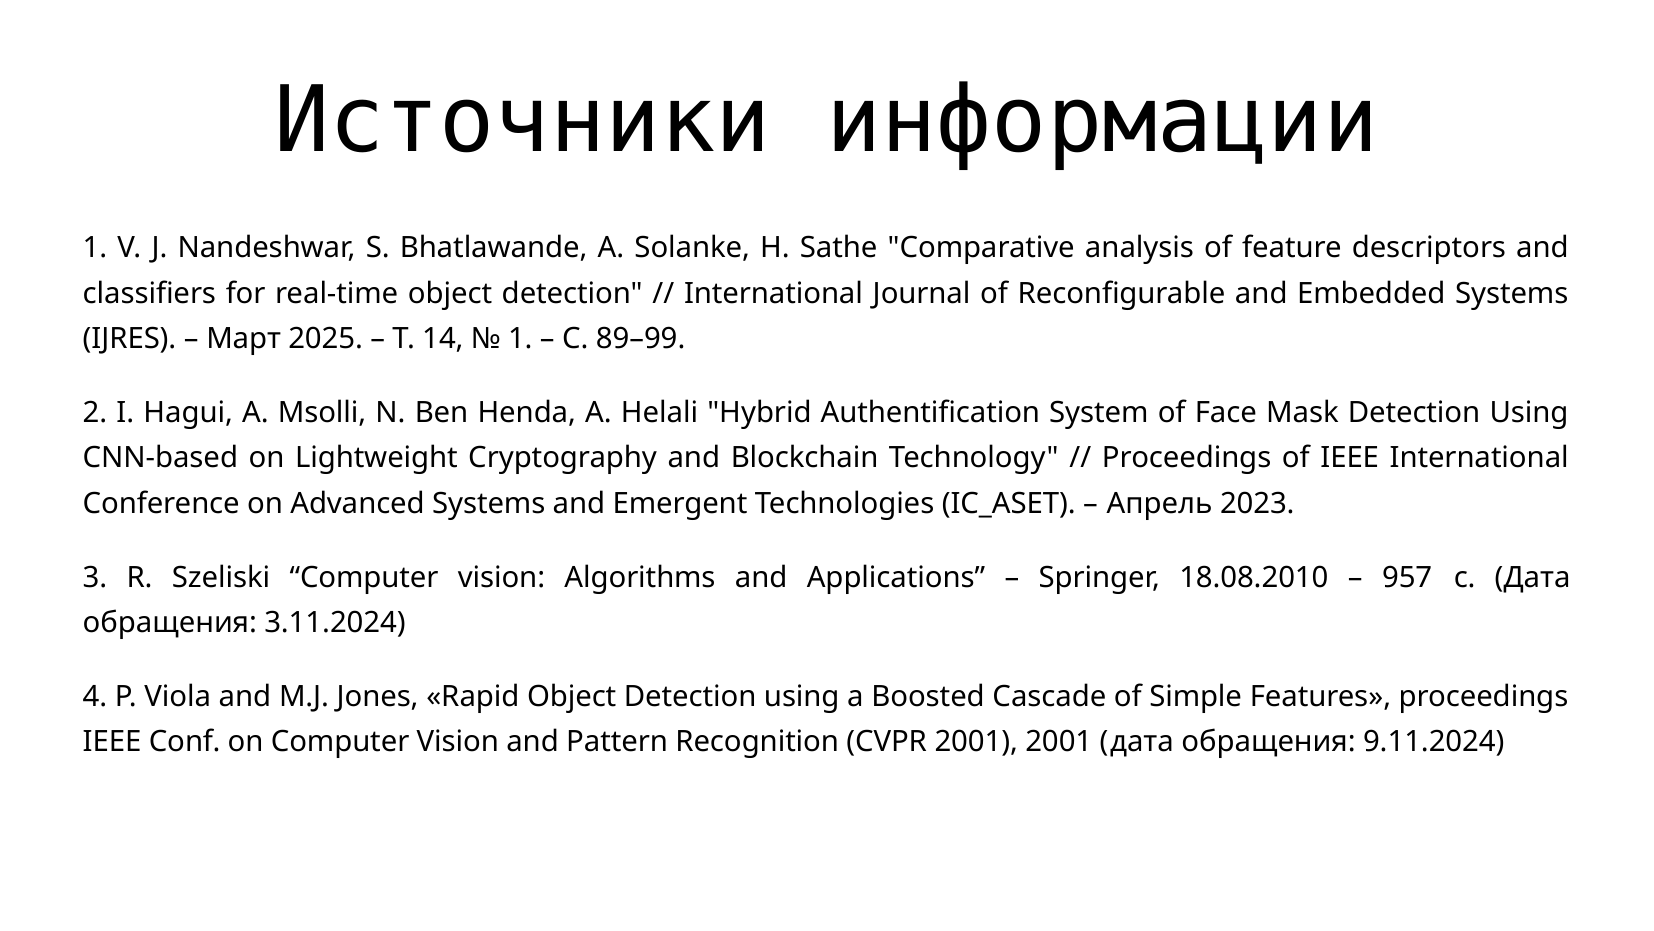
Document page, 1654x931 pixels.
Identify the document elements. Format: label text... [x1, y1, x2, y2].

title Источники информации [82, 37, 1571, 193]
list 1. V. J. Nandeshwar, S. Bhatlawande, A. Solanke, H. Sathe "Comparative analysis of feature descriptors and classifiers for real-time object detection" // International Journal of Reconfigurable and Embedded Systems (IJRES). – Март 2025. – Т. 14, № 1. – С. 89–99. 2. I. Hagui, A. Msolli, N. Ben Henda, A. Helali "Hybrid Authentification System of Face Mask Detection Using CNN-based on Lightweight Cryptography and Blockchain Technology" // Proceedings of IEEE International Conference on Advanced Systems and Emergent Technologies (IC_ASET). – Апрель 2023. 3. R. Szeliski “Computer vision: Algorithms and Applications” – Springer, 18.08.2010 – 957 с. (Дата обращения: 3.11.2024) 4. P. Viola and M.J. Jones, «Rapid Object Detection using a Boosted Cascade of Simple Features», proceedings IEEE Conf. on Computer Vision and Pattern Recognition (CVPR 2001), 2001 (дата обращения: 9.11.2024) [82, 217, 1571, 804]
